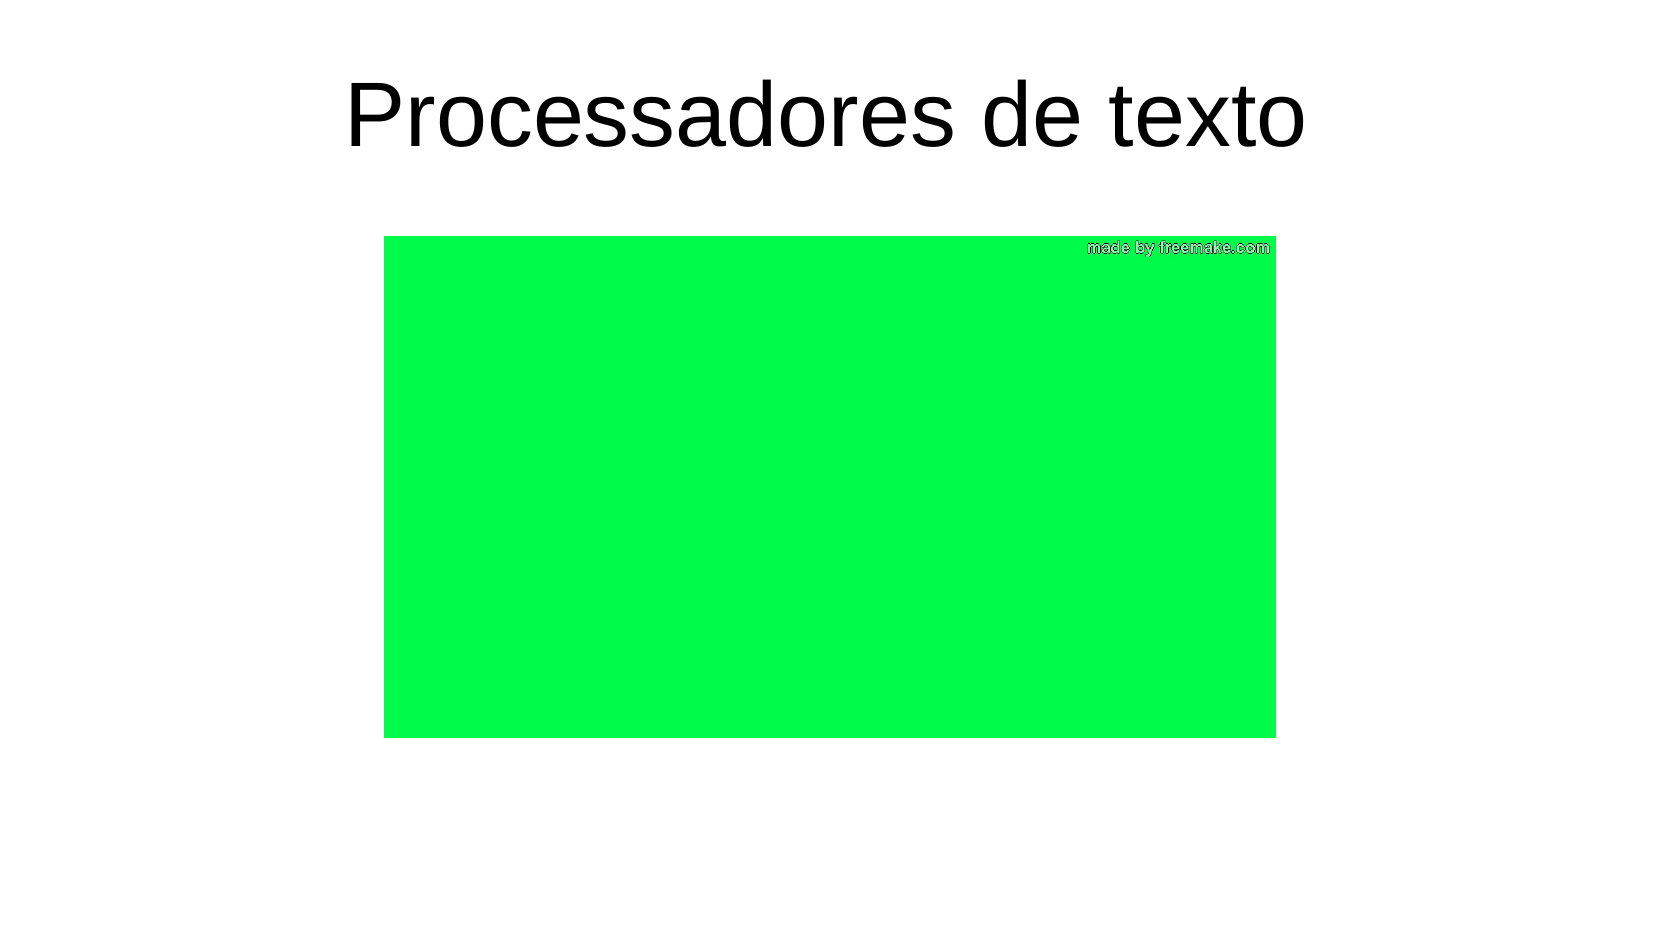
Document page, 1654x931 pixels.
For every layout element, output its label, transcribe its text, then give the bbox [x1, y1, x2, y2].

title Processadores de texto [82, 37, 1571, 193]
text_box [383, 236, 1277, 739]
